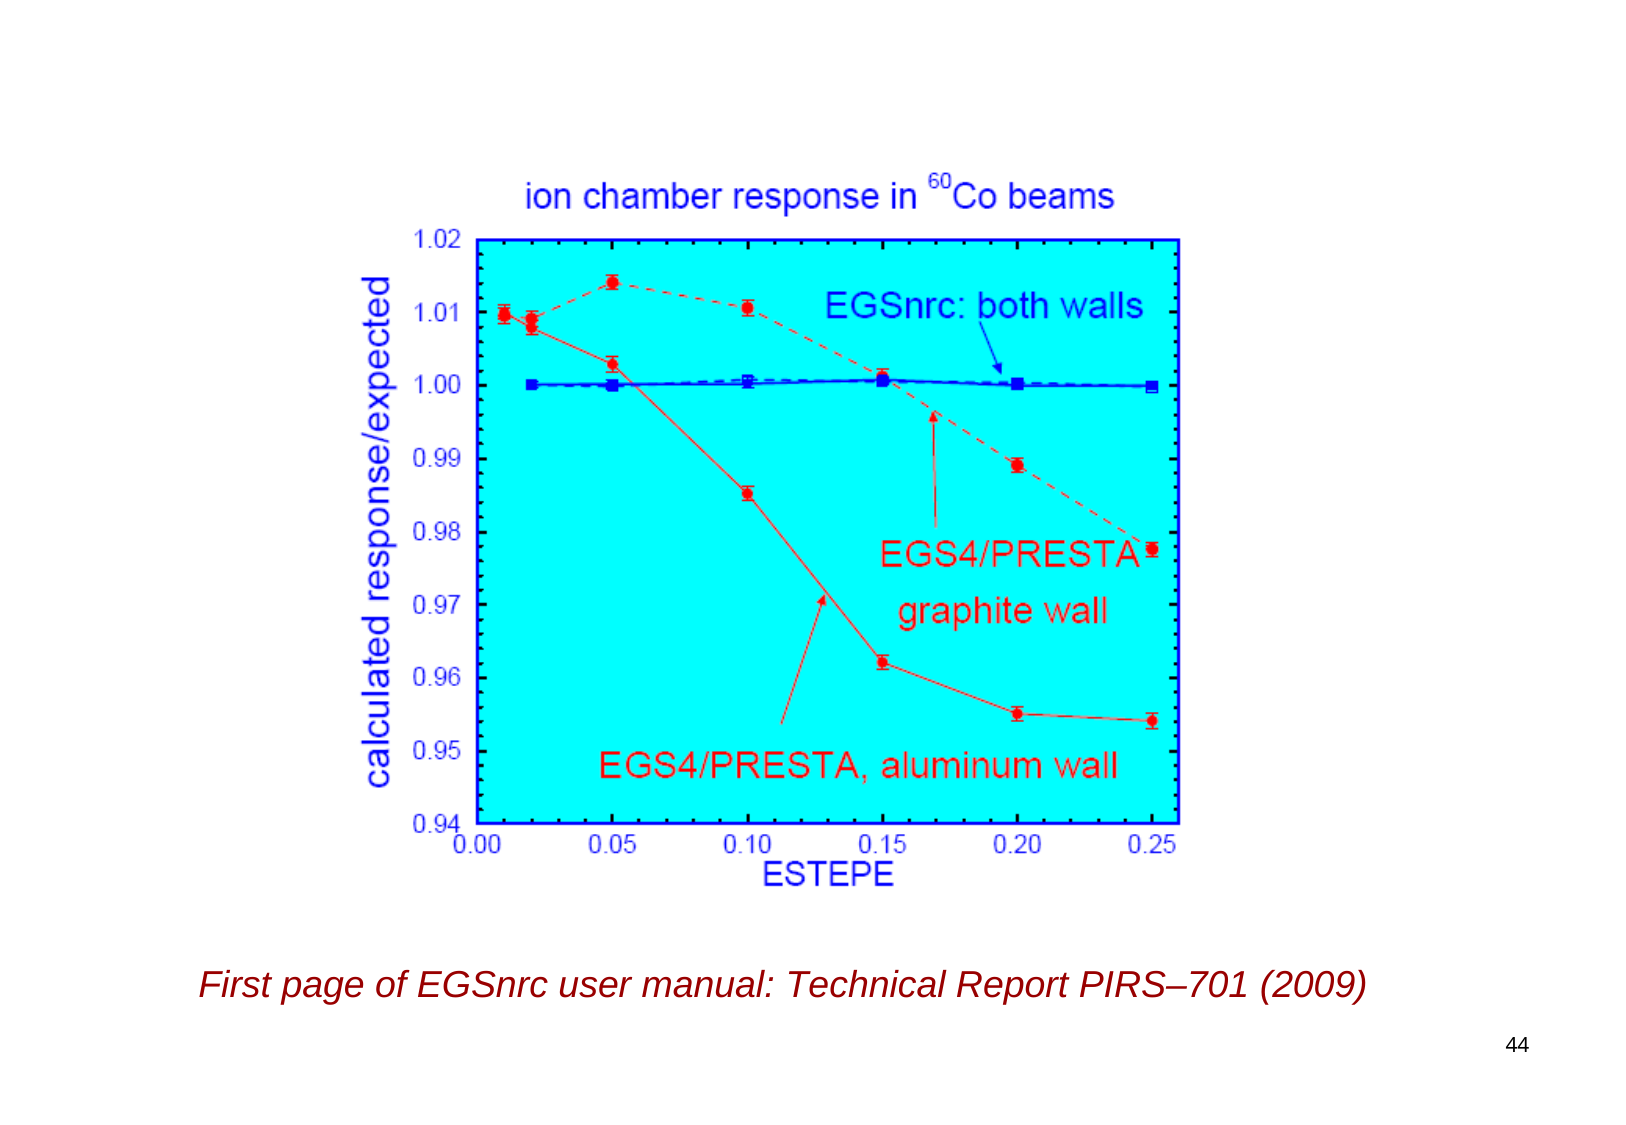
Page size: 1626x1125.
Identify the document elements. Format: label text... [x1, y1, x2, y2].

picture [304, 137, 1279, 905]
text_box First page of EGSnrc user manual: Technical Report PIRS–701 (2009) [174, 952, 1392, 1013]
